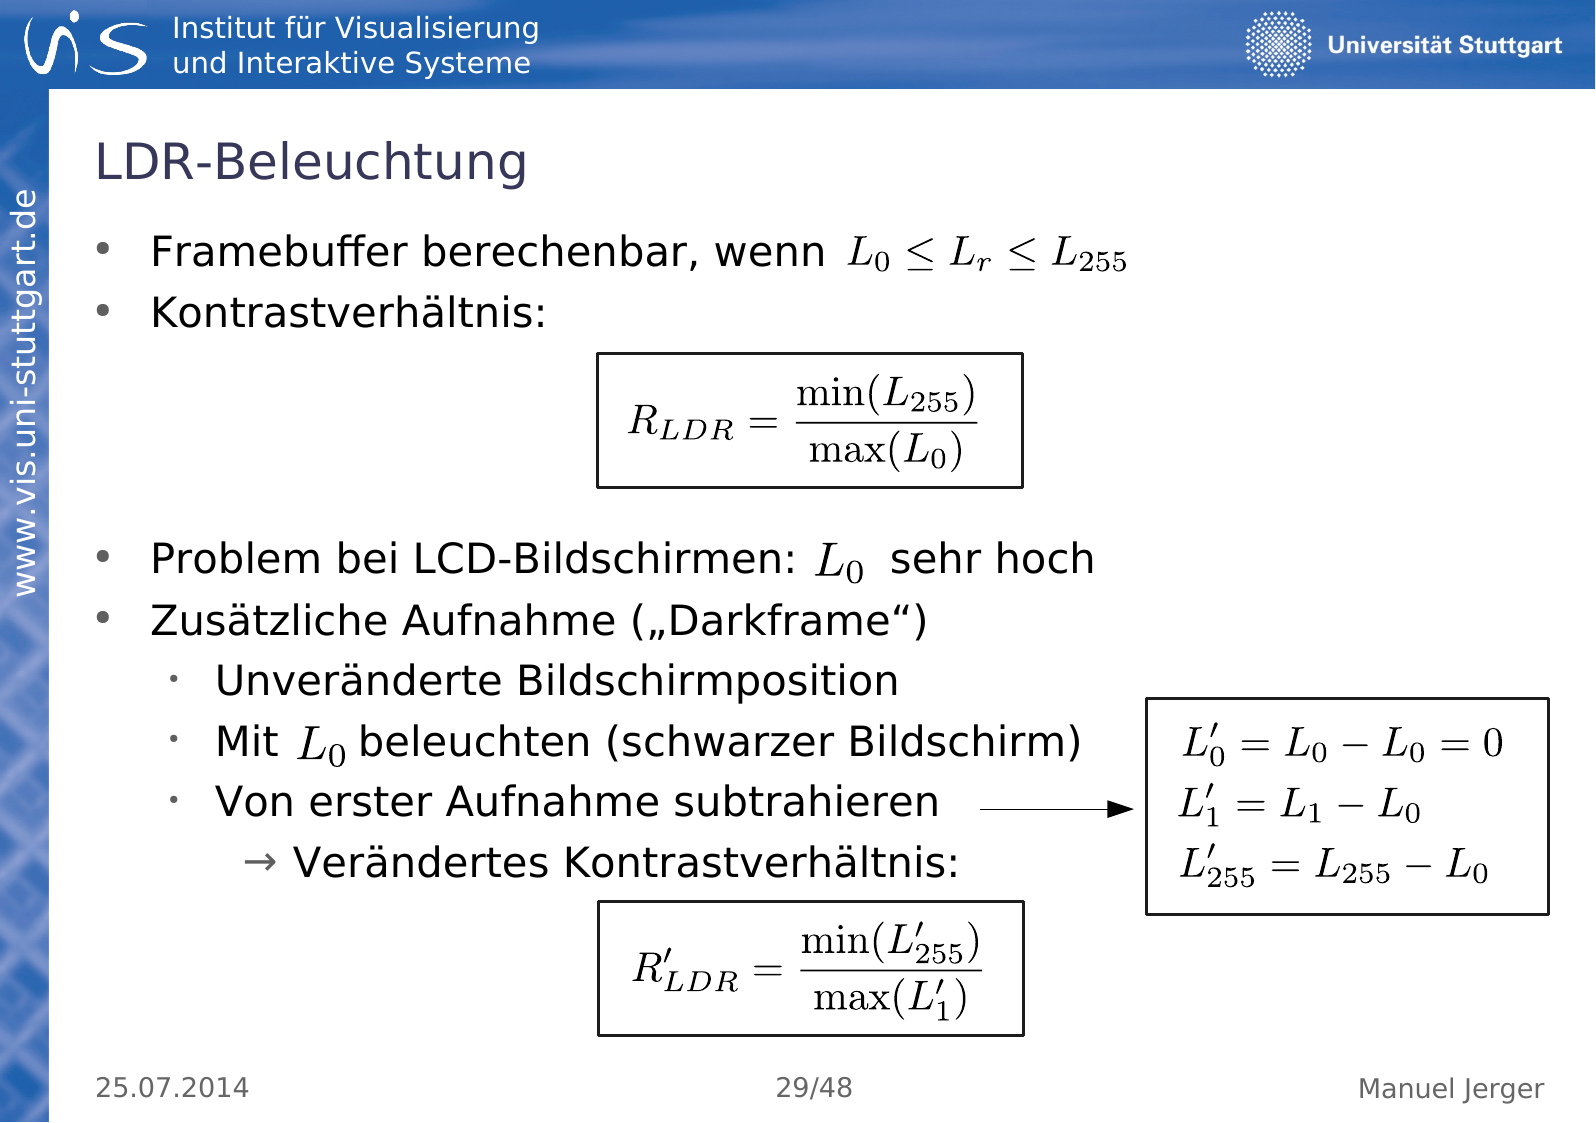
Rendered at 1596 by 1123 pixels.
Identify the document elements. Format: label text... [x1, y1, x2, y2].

text_box [812, 542, 865, 584]
text_box [597, 353, 1023, 488]
text_box [630, 921, 983, 1021]
title LDR-Beleuchtung [94, 117, 1534, 201]
list Framebuffer berechenbar, wenn Kontrastverhältnis: Problem bei LCD-Bildschirmen: sehr hoch Zusätzliche Aufnahme („Darkframe“) Unveränderte Bildschirmposition Mit beleuchten (schwarzer Bildschirm) Von erster Aufnahme subtrahieren Verändertes Kontrastverhältnis: [94, 224, 1548, 1052]
text_box [294, 726, 347, 767]
text_box [1146, 698, 1549, 915]
picture [24, 0, 1596, 89]
text_box [845, 236, 1128, 272]
picture [0, 0, 49, 1122]
